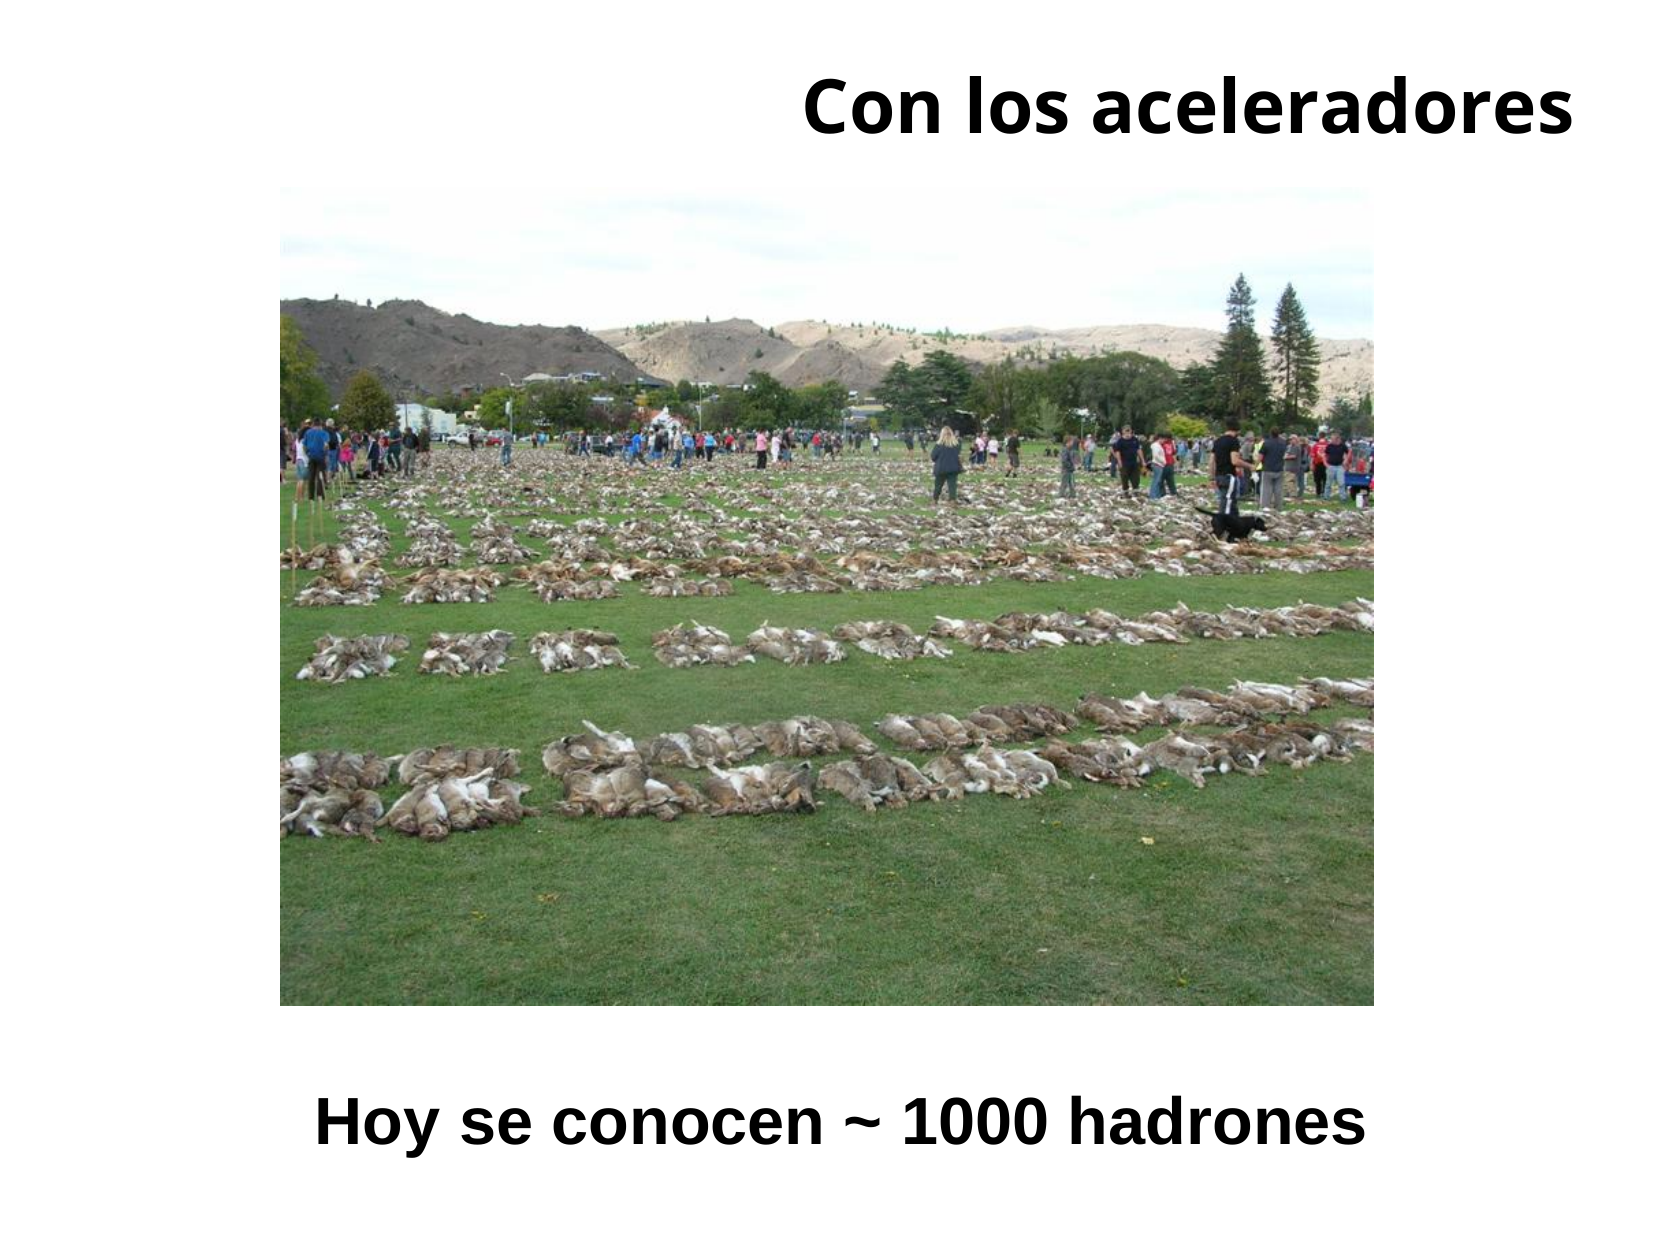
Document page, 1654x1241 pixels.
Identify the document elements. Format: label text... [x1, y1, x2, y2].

title Con los aceleradores [86, 49, 1575, 151]
text_box Hoy se conocen ~ 1000 hadrones [299, 1072, 1387, 1163]
picture [280, 187, 1374, 1007]
